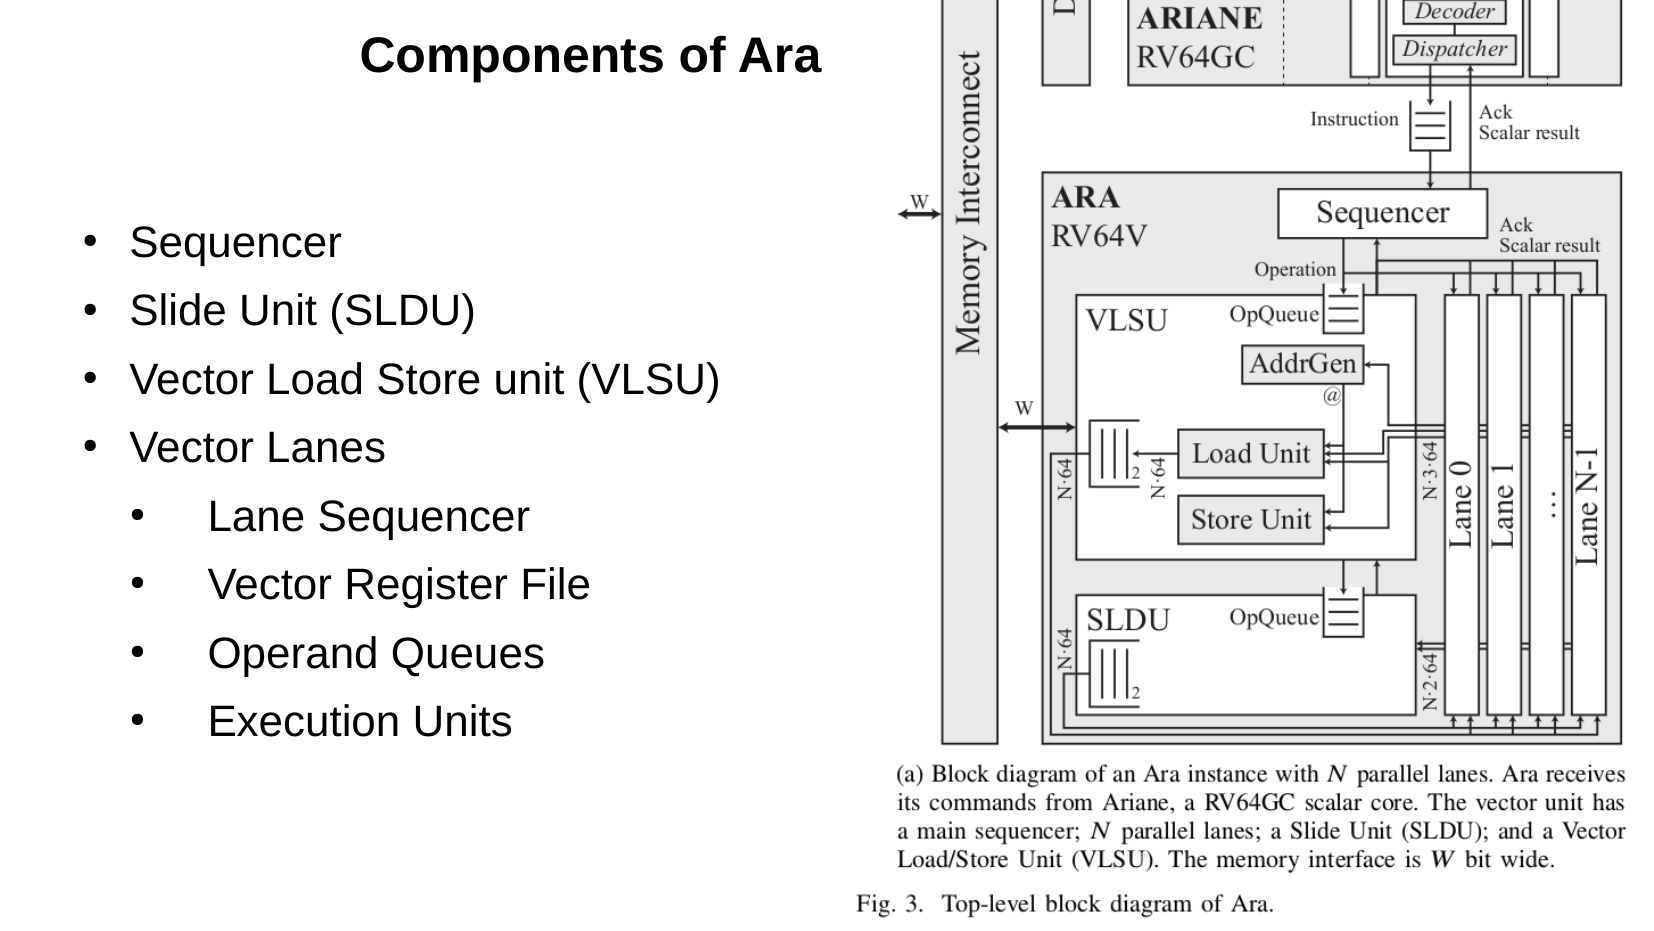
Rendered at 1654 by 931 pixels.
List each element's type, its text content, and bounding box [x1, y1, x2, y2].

list Sequencer Slide Unit (SLDU) Vector Load Store unit (VLSU) Vector Lanes Lane Sequencer Vector Register File Operand Queues Execution Units [82, 217, 745, 758]
picture [853, 0, 1654, 931]
title Components of Ara [0, 3, 1182, 107]
